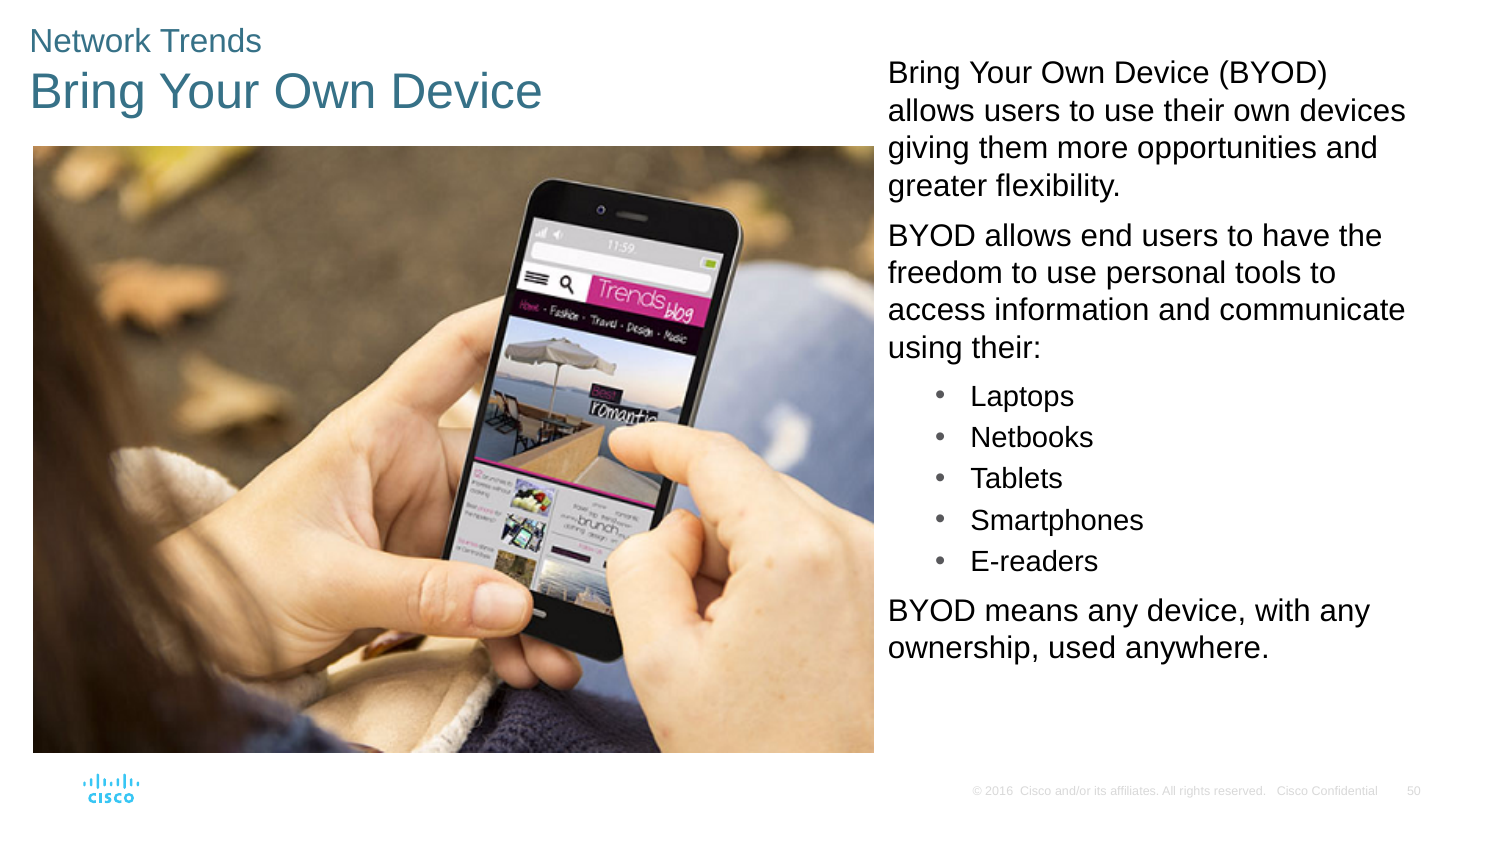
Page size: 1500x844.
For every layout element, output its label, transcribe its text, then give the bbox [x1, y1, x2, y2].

title Network Trends Bring Your Own Device [14, 6, 874, 132]
picture [33, 146, 874, 753]
list Bring Your Own Device (BYOD) allows users to use their own devices giving them more opportunities and greater flexibility. BYOD allows end users to have the freedom to use personal tools to access information and communicate using their: Laptops Netbooks Tablets Smartphones E-readers BYOD means any device, with any ownership, used anywhere. [873, 45, 1453, 753]
